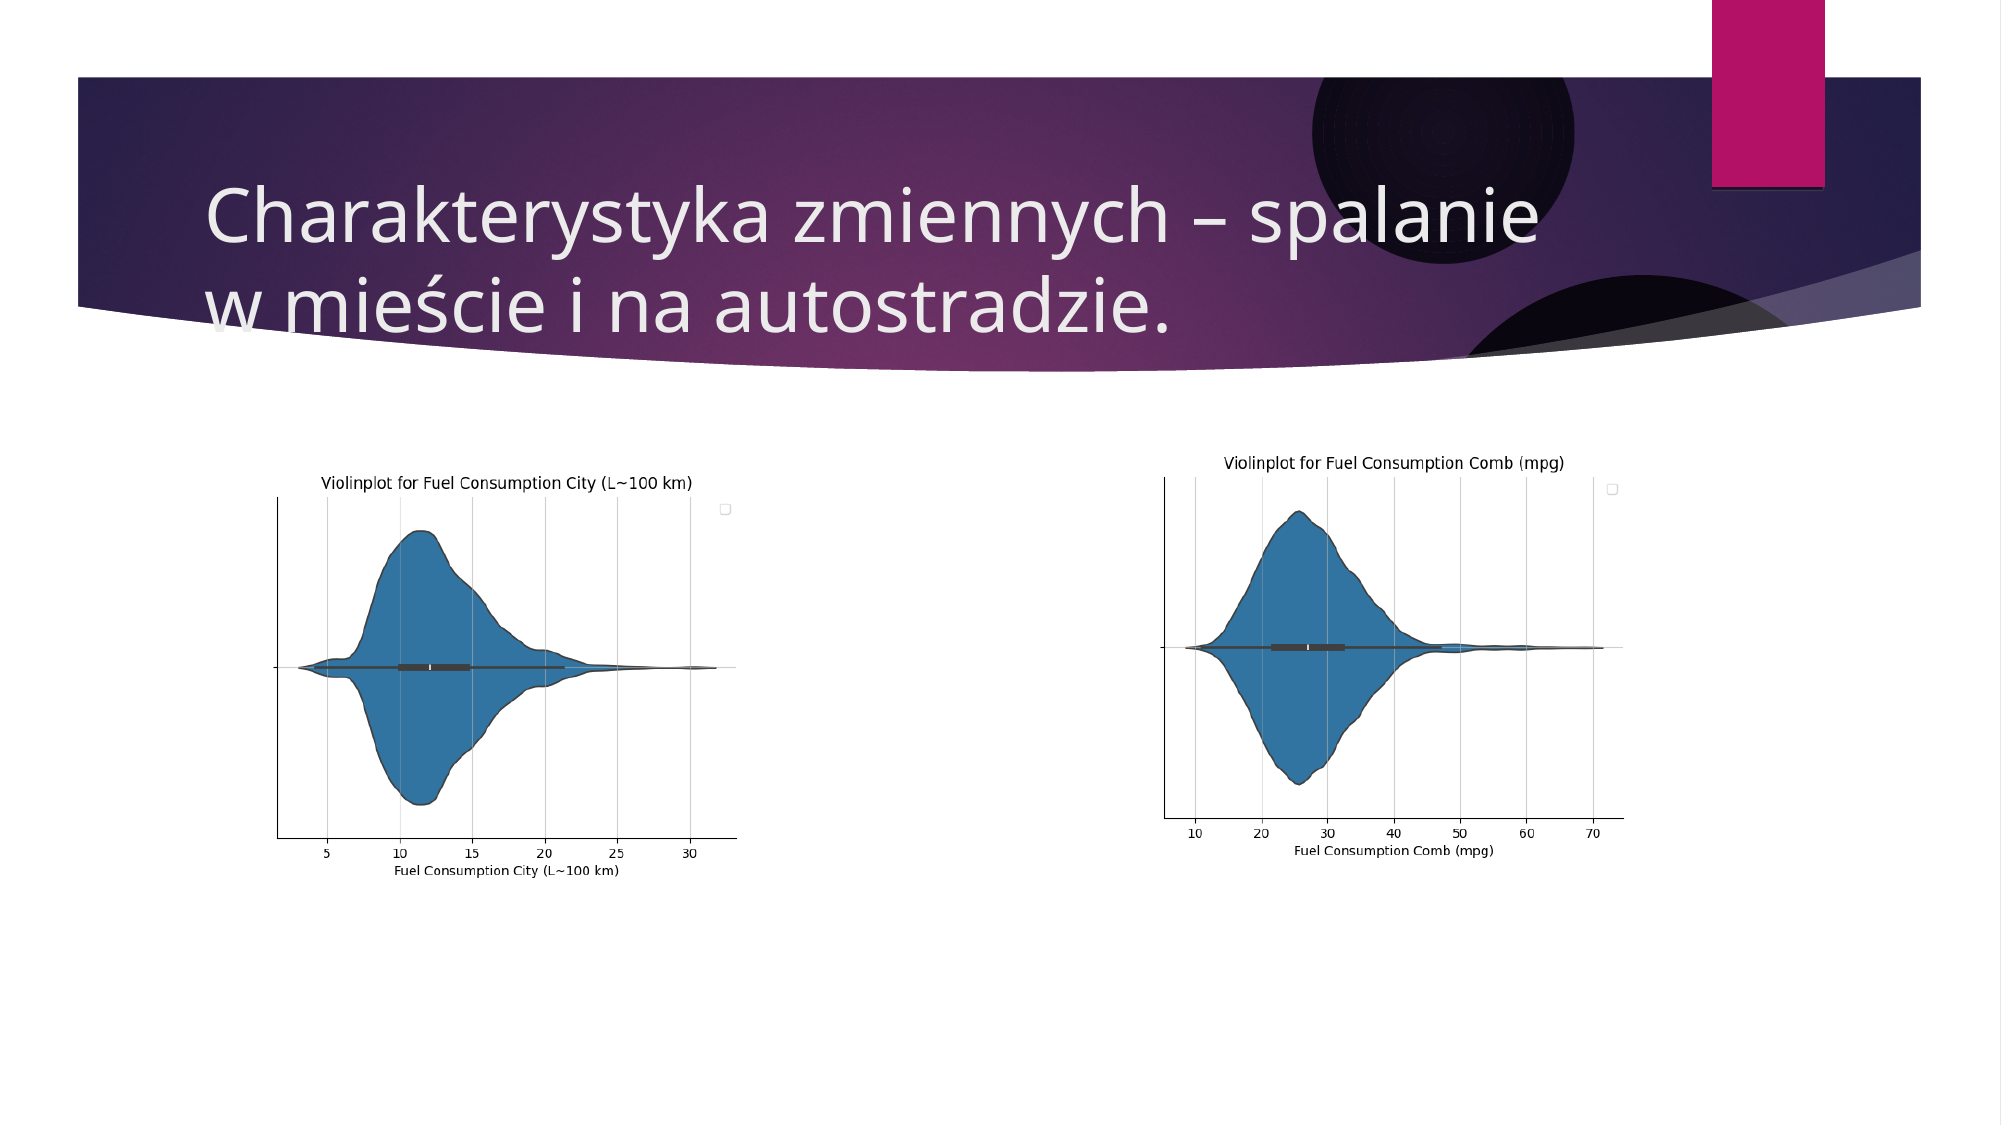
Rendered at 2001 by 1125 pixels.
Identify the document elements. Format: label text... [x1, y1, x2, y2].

picture [1090, 423, 1682, 867]
title Charakterystyka zmiennych – spalanie w mieście i na autostradzie. [189, 159, 1627, 276]
picture [203, 443, 795, 887]
